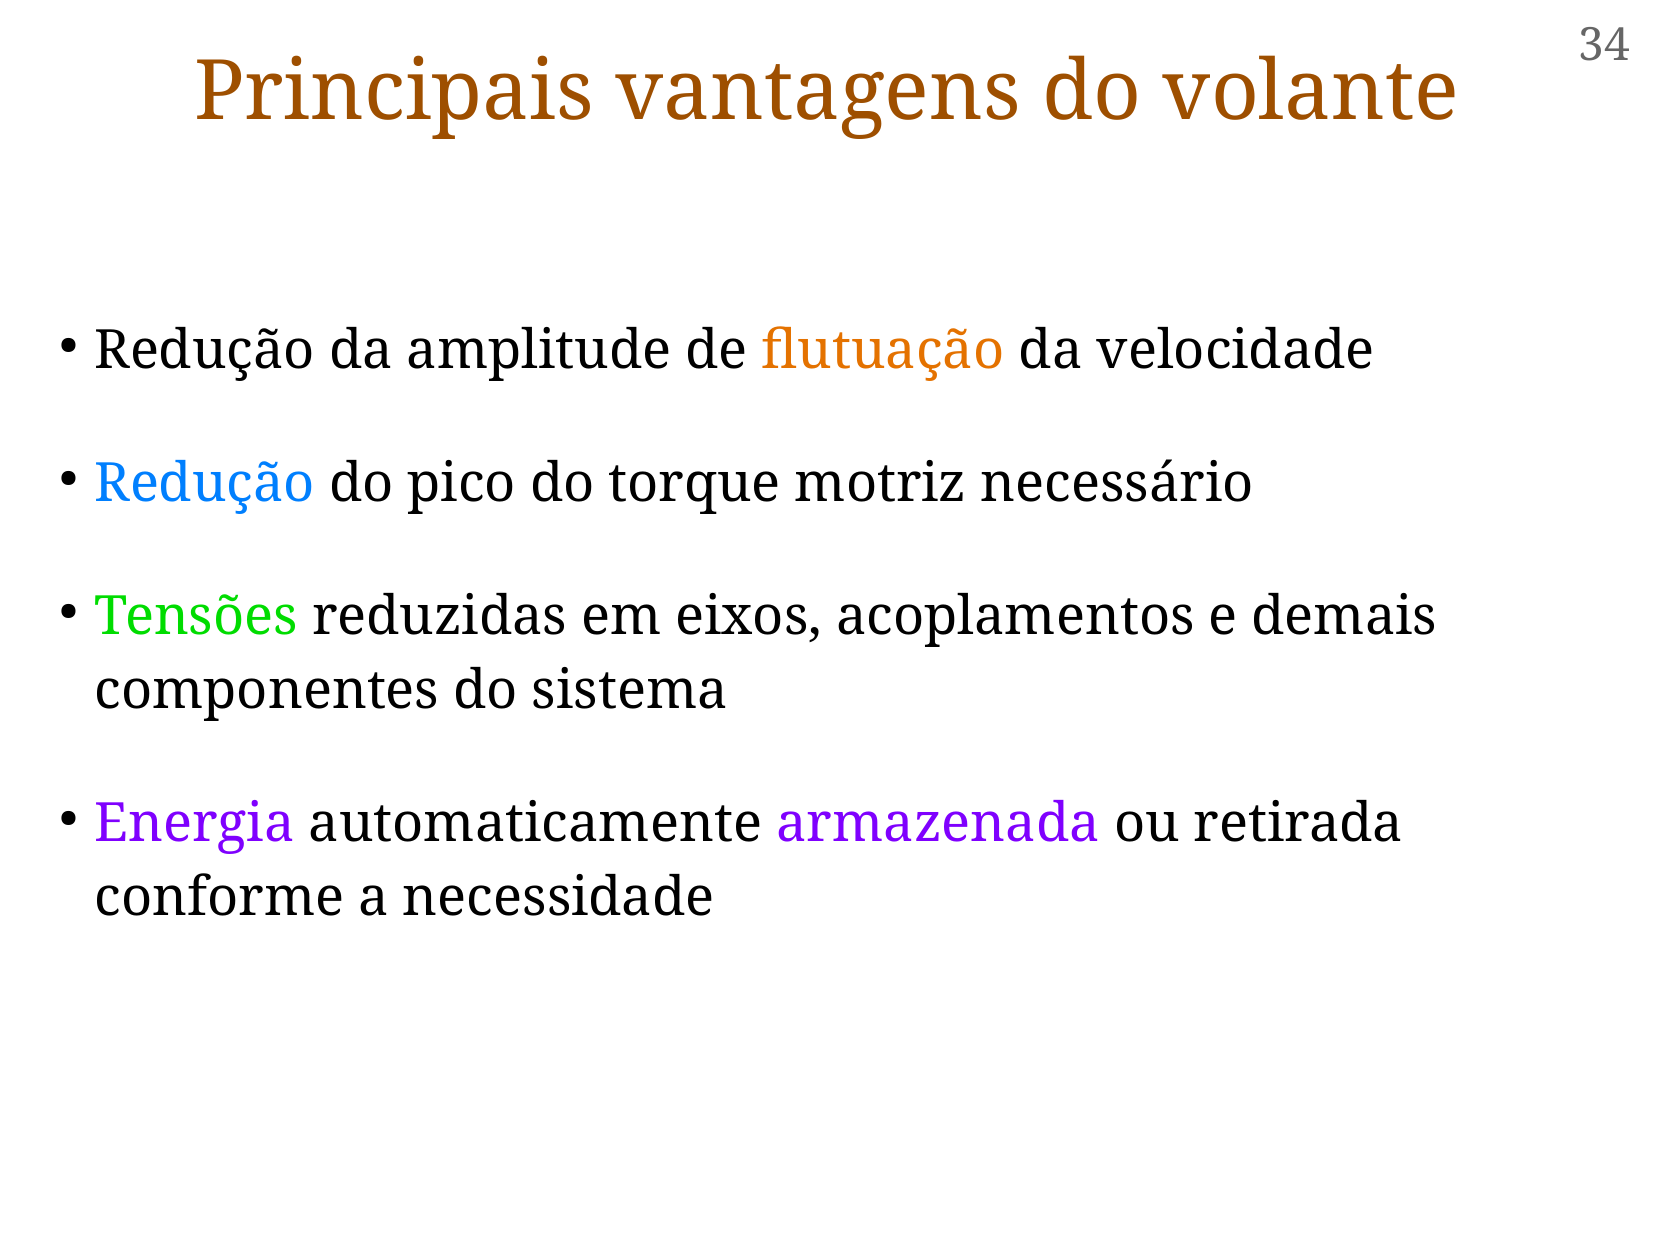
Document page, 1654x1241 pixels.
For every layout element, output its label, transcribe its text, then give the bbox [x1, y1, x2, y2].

title Principais vantagens do volante [59, 29, 1595, 148]
list Redução da amplitude de flutuação da velocidade Redução do pico do torque motriz necessário Tensões reduzidas em eixos, acoplamentos e demais componentes do sistema Energia automaticamente armazenada ou retirada conforme a necessidade [59, 310, 1595, 1211]
